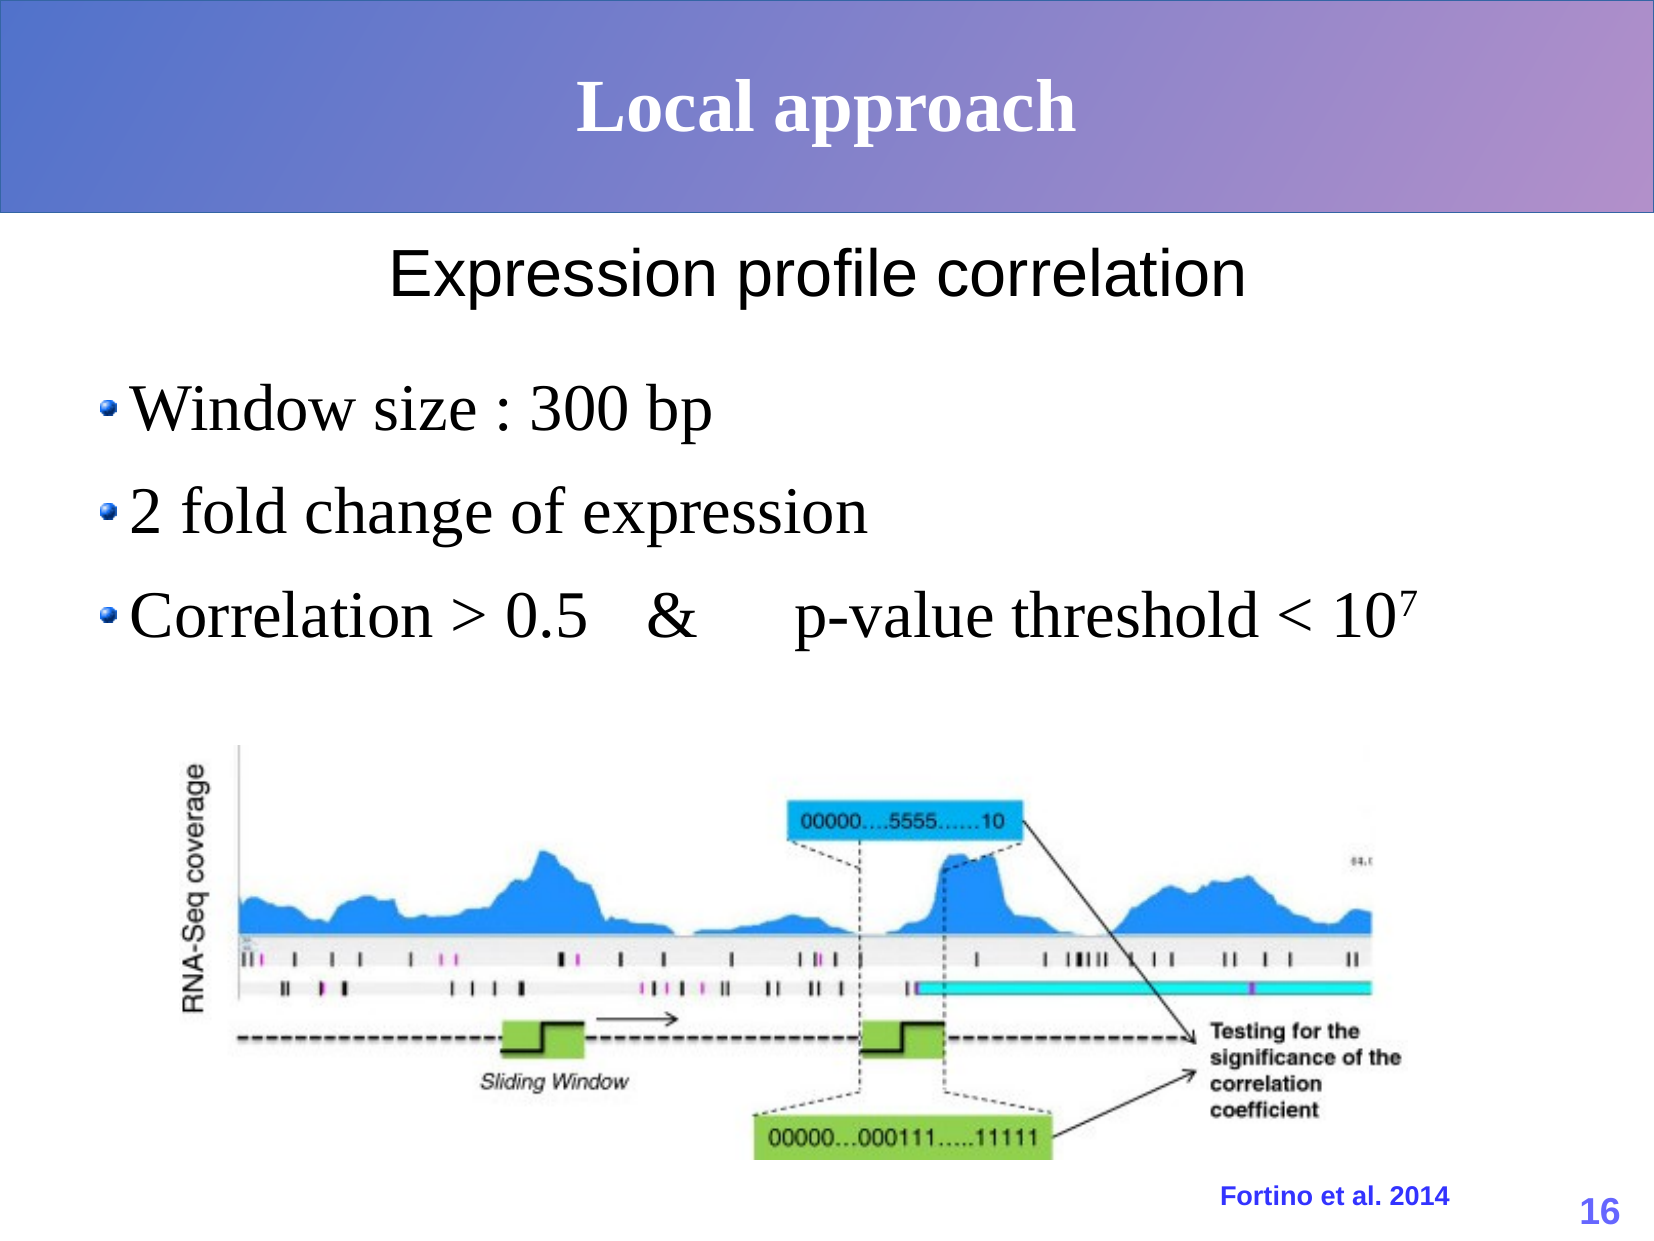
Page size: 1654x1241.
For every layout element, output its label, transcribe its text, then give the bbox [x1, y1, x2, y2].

list Window size : 300 bp 2 fold change of expression Correlation > 0.5 & p-value threshold < 107 [82, 370, 1571, 1158]
text_box 16 [1564, 1183, 1642, 1241]
text_box Fortino et al. 2014 [1205, 1173, 1475, 1219]
text_box Expression profile correlation [373, 228, 1280, 319]
title Local approach [82, 23, 1571, 189]
picture [179, 745, 1408, 1160]
